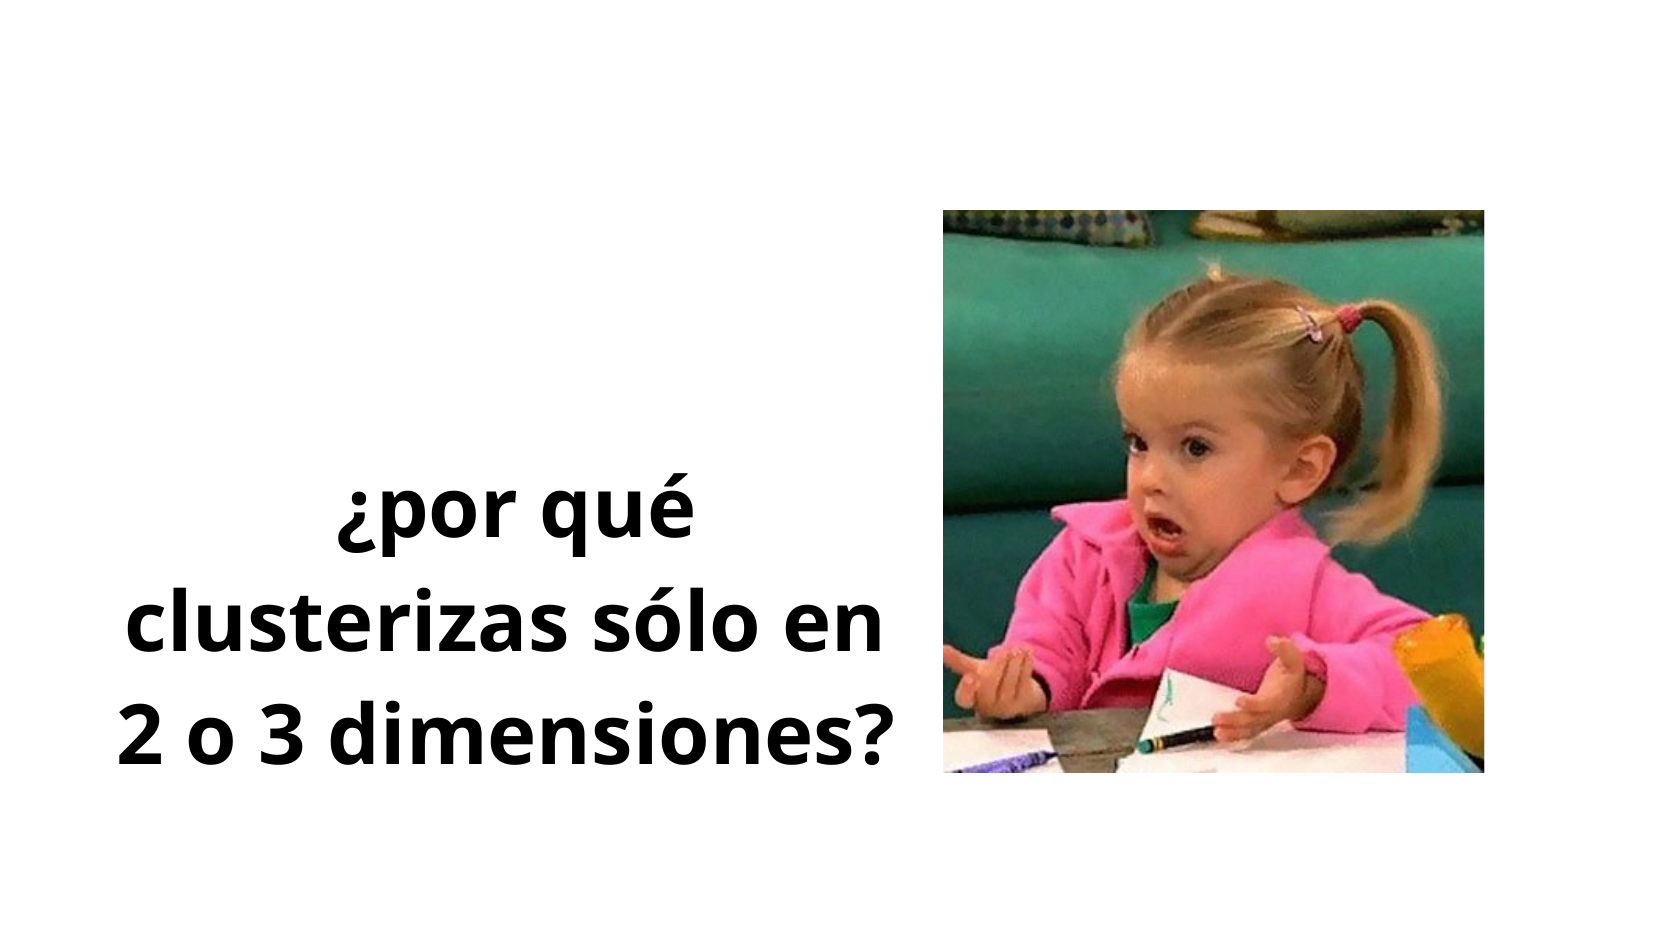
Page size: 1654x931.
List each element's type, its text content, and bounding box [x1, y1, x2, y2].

picture [943, 210, 1485, 773]
text_box ¿por qué clusterizas sólo en 2 o 3 dimensiones? [92, 214, 920, 730]
